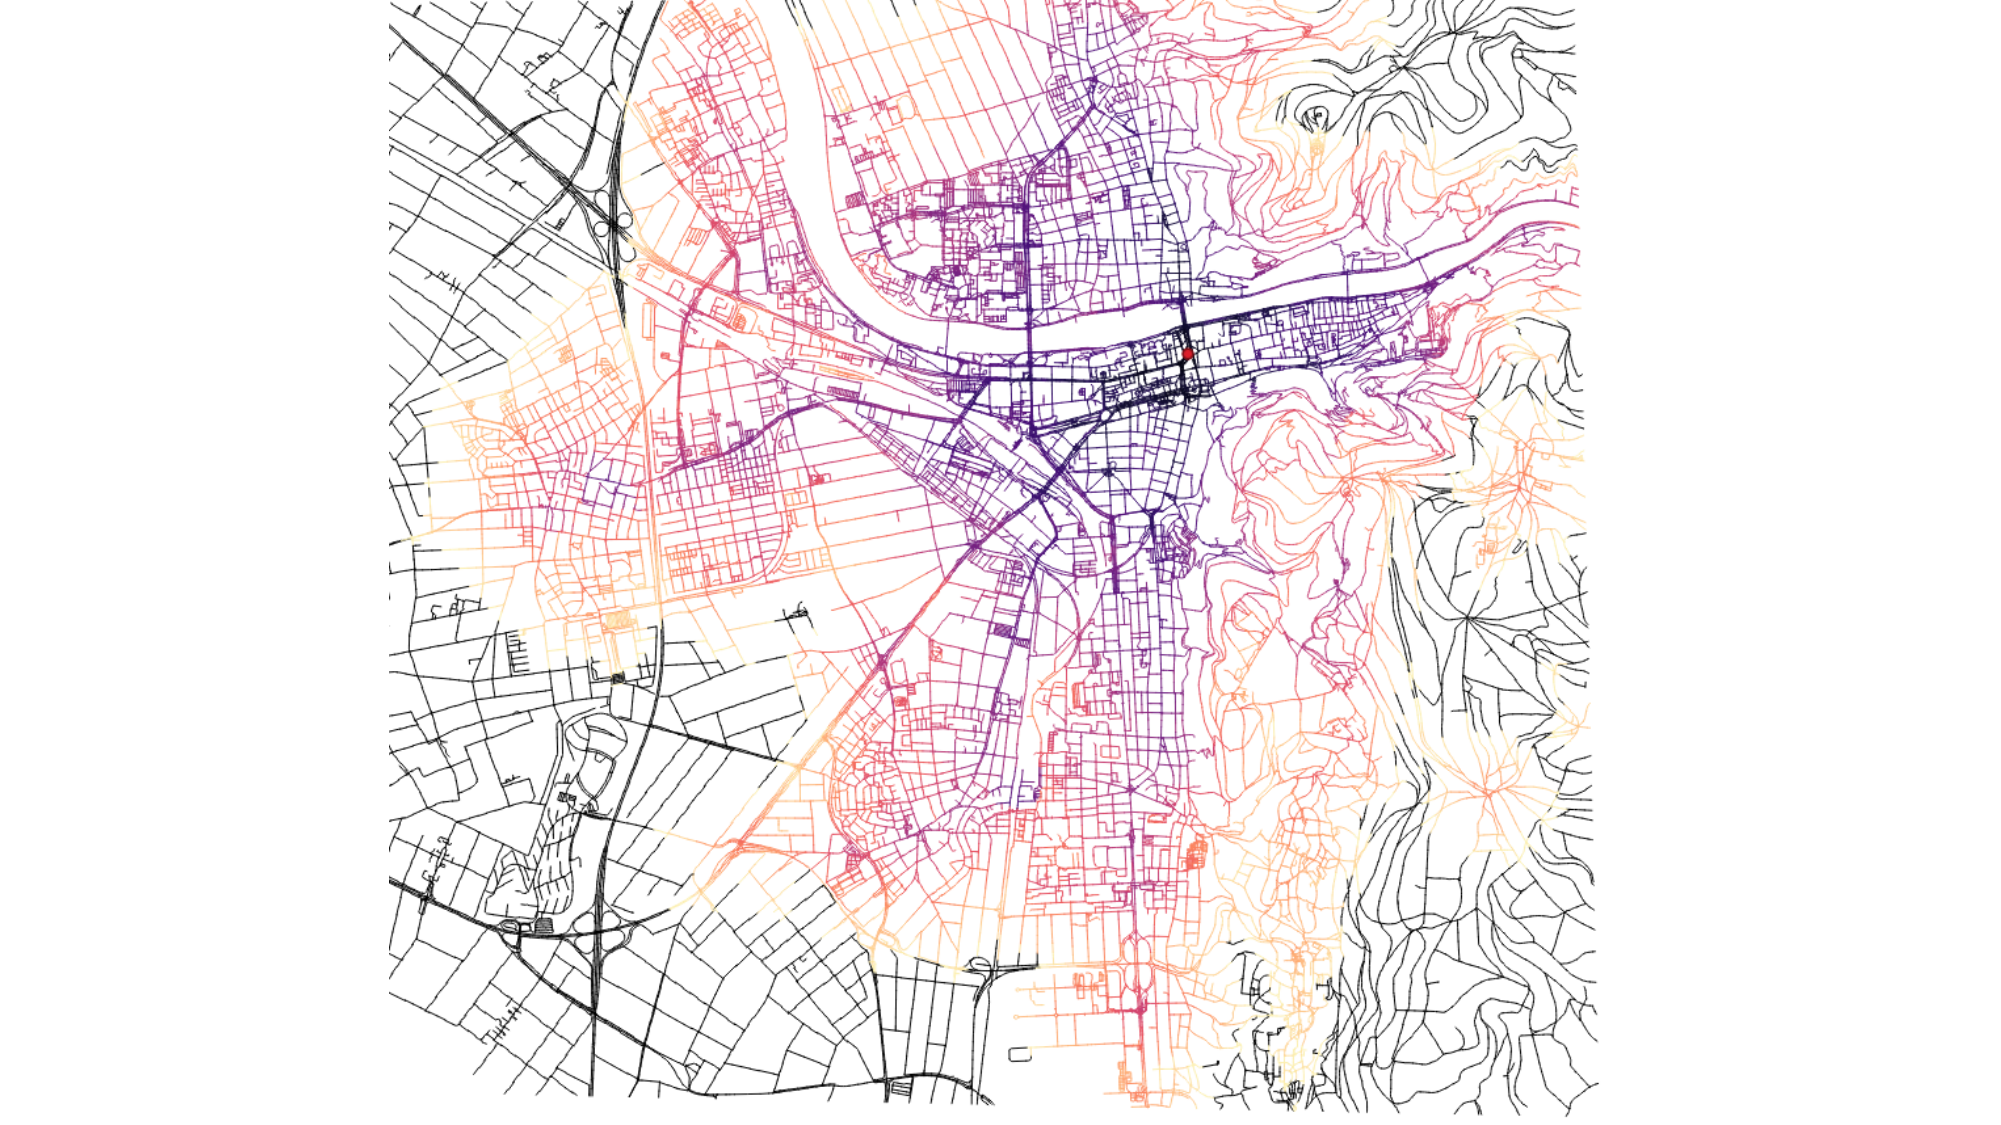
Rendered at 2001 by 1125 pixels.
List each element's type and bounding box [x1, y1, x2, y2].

picture [389, 0, 1604, 1125]
